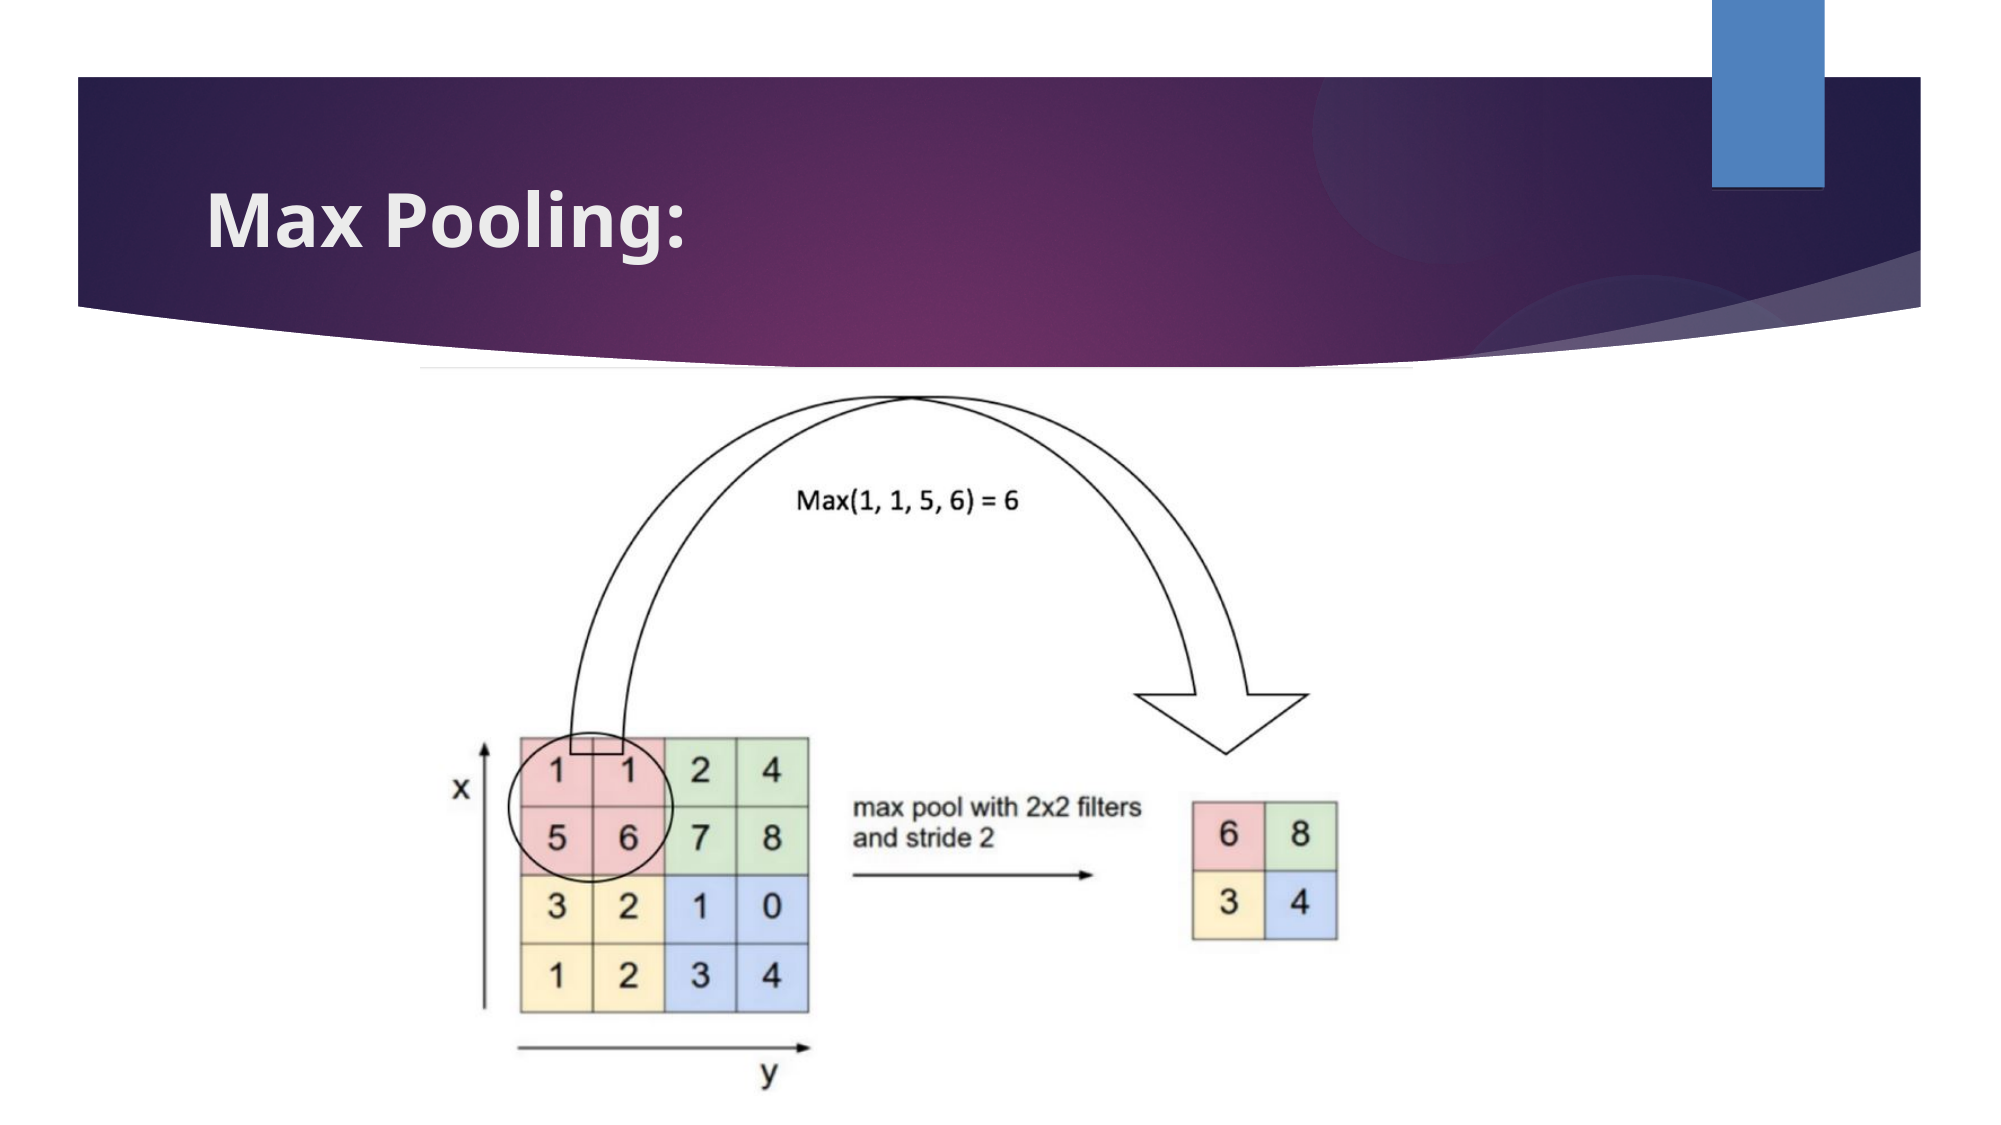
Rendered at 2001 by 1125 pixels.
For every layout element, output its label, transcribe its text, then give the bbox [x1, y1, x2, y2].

text_box Max Pooling: [189, 159, 1627, 276]
picture [79, 78, 1920, 1096]
